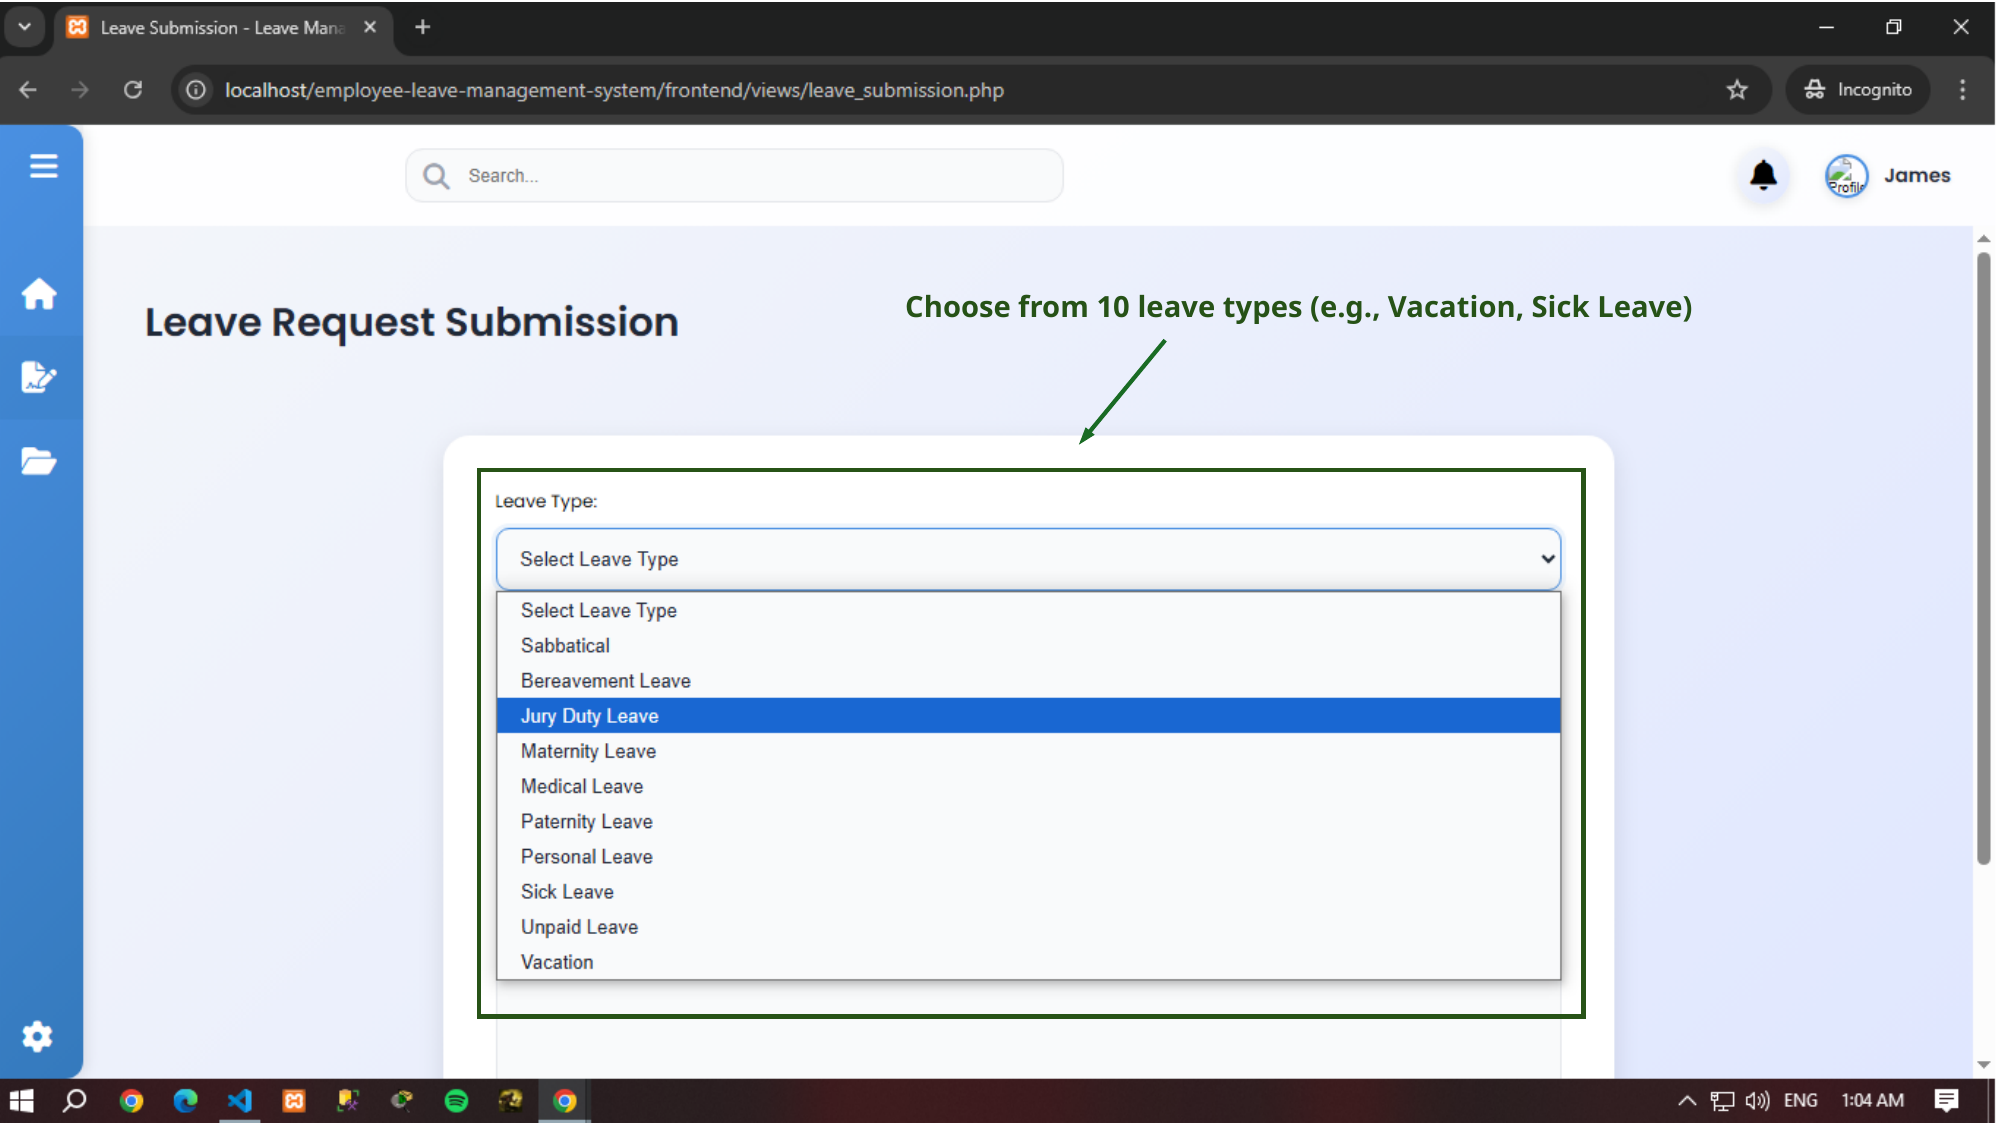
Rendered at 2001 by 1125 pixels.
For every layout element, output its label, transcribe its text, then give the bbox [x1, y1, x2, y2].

text_box Choose from 10 leave types (e.g., Vacation, Sick Leave) [890, 281, 1713, 332]
picture [0, 2, 2000, 1123]
